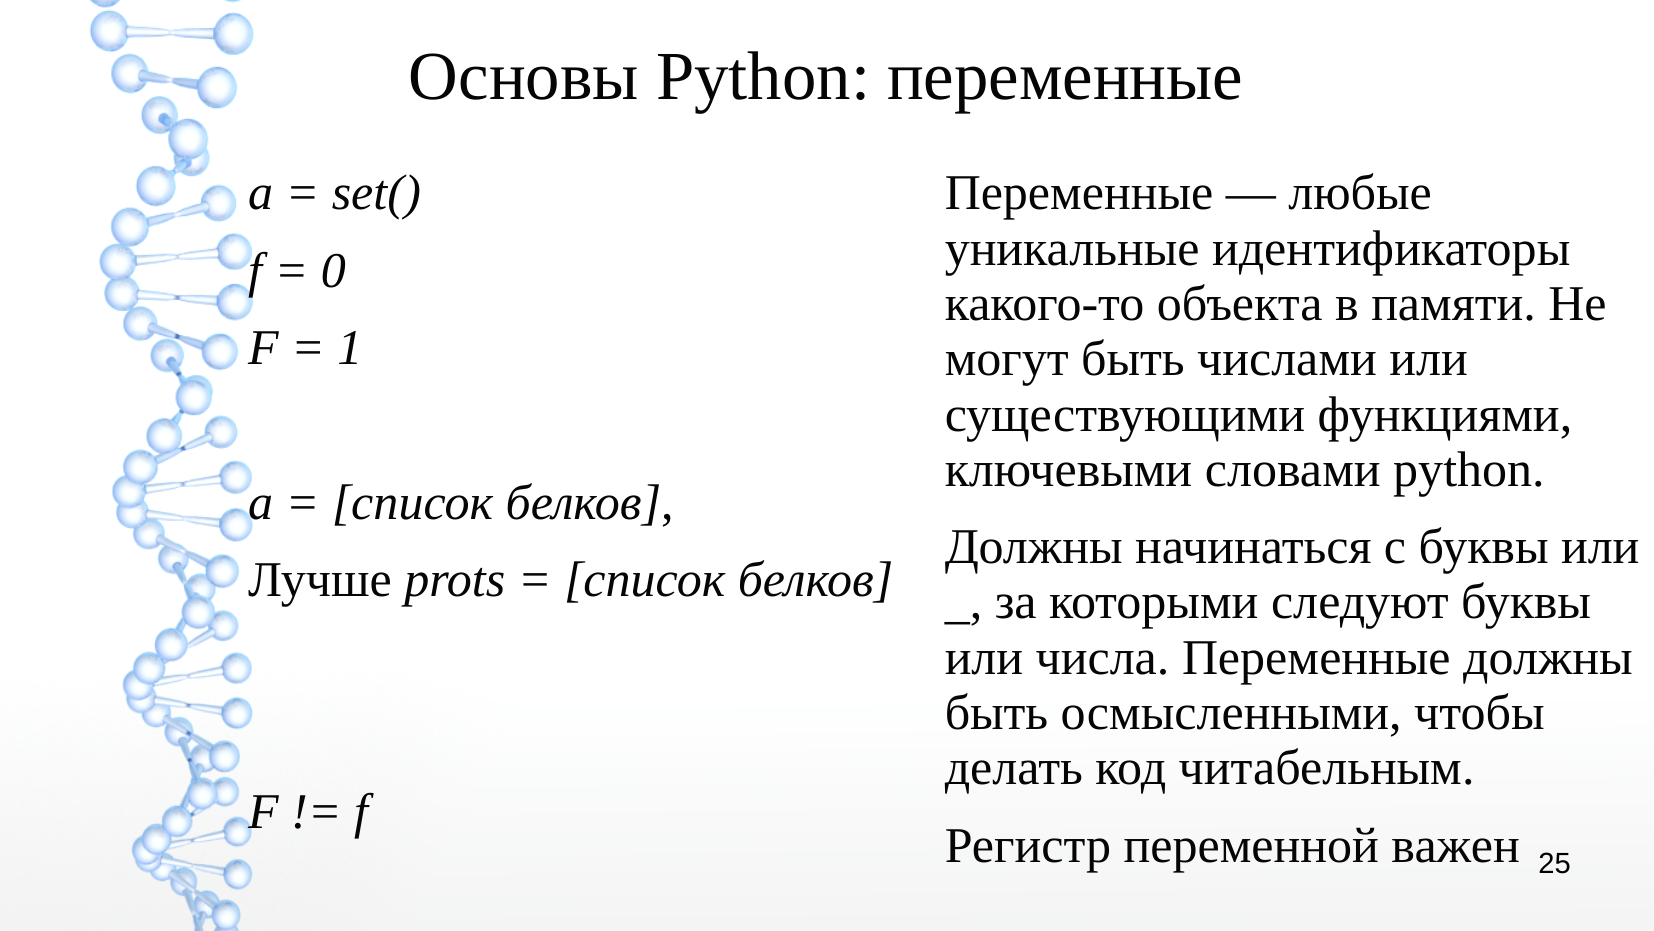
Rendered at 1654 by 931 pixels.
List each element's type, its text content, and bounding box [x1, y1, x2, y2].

title Основы Python: переменные [253, 0, 1400, 154]
list a = set() f = 0 F = 1 a = [список белков], Лучше prots = [список белков] F != f [248, 165, 944, 886]
picture [0, 0, 1654, 931]
list Переменные — любые уникальные идентификаторы какого-то объекта в памяти. Не могут быть числами или существующими функциями, ключевыми словами python. Должны начинаться с буквы или _, за которыми следуют буквы или числа. Переменные должны быть осмысленными, чтобы делать код читабельным. Регистр переменной важен [944, 165, 1654, 886]
